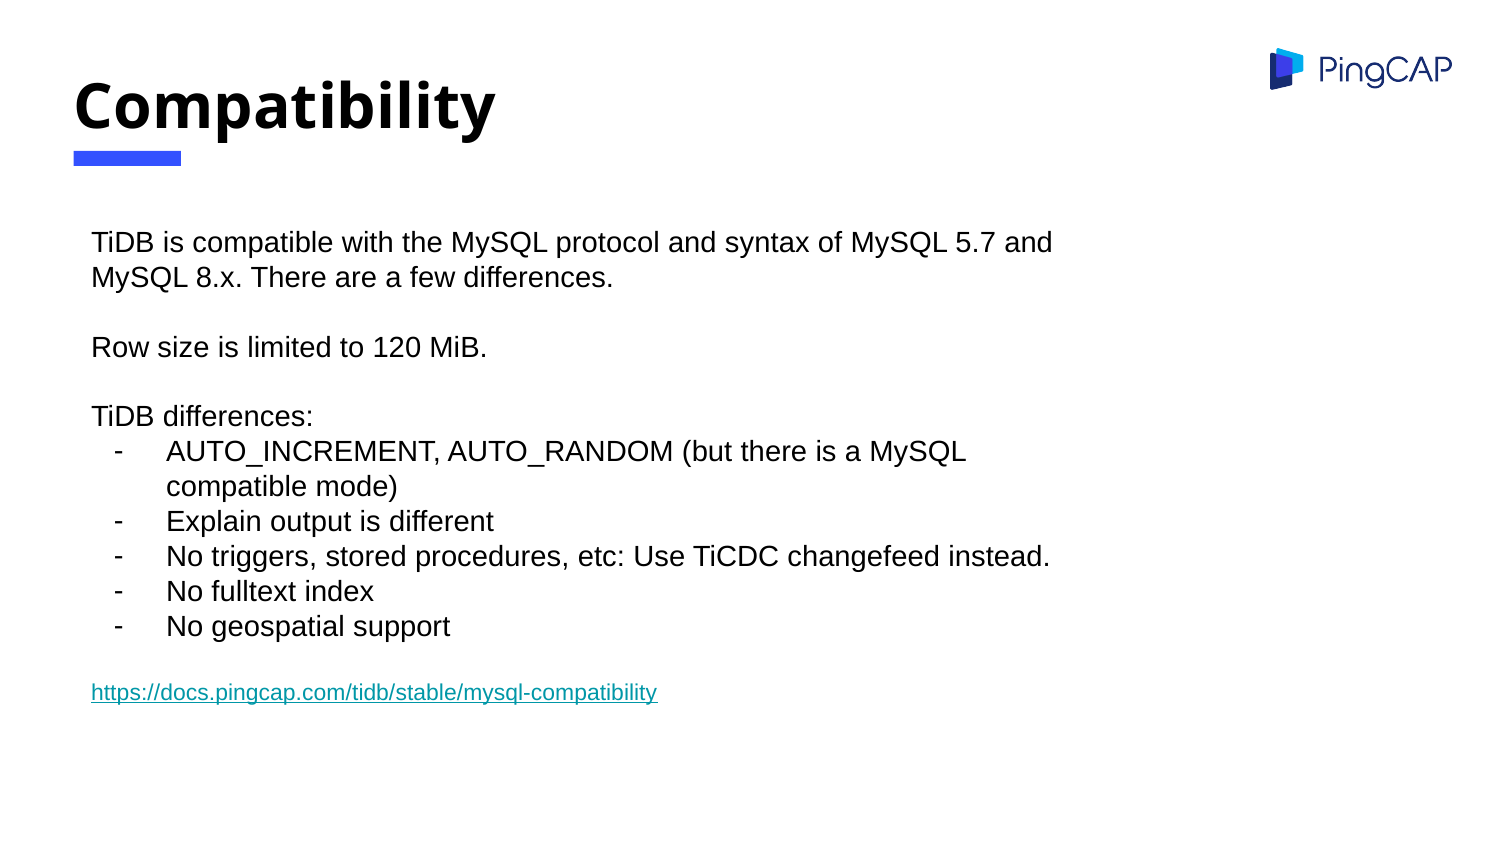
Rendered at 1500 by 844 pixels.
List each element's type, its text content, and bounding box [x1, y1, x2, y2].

picture [1270, 48, 1452, 90]
text_box [73, 150, 181, 166]
text_box Compatibility [58, 50, 1073, 151]
text_box TiDB is compatible with the MySQL protocol and syntax of MySQL 5.7 and MySQL 8.x. There are a few differences. Row size is limited to 120 MiB. TiDB differences: AUTO_INCREMENT, AUTO_RANDOM (but there is a MySQL compatible mode) Explain output is different No triggers, stored procedures, etc: Use TiCDC changefeed instead. No fulltext index No geospatial support https://docs.pingcap.com/tidb/stable/mysql-compatibility [76, 207, 1073, 679]
